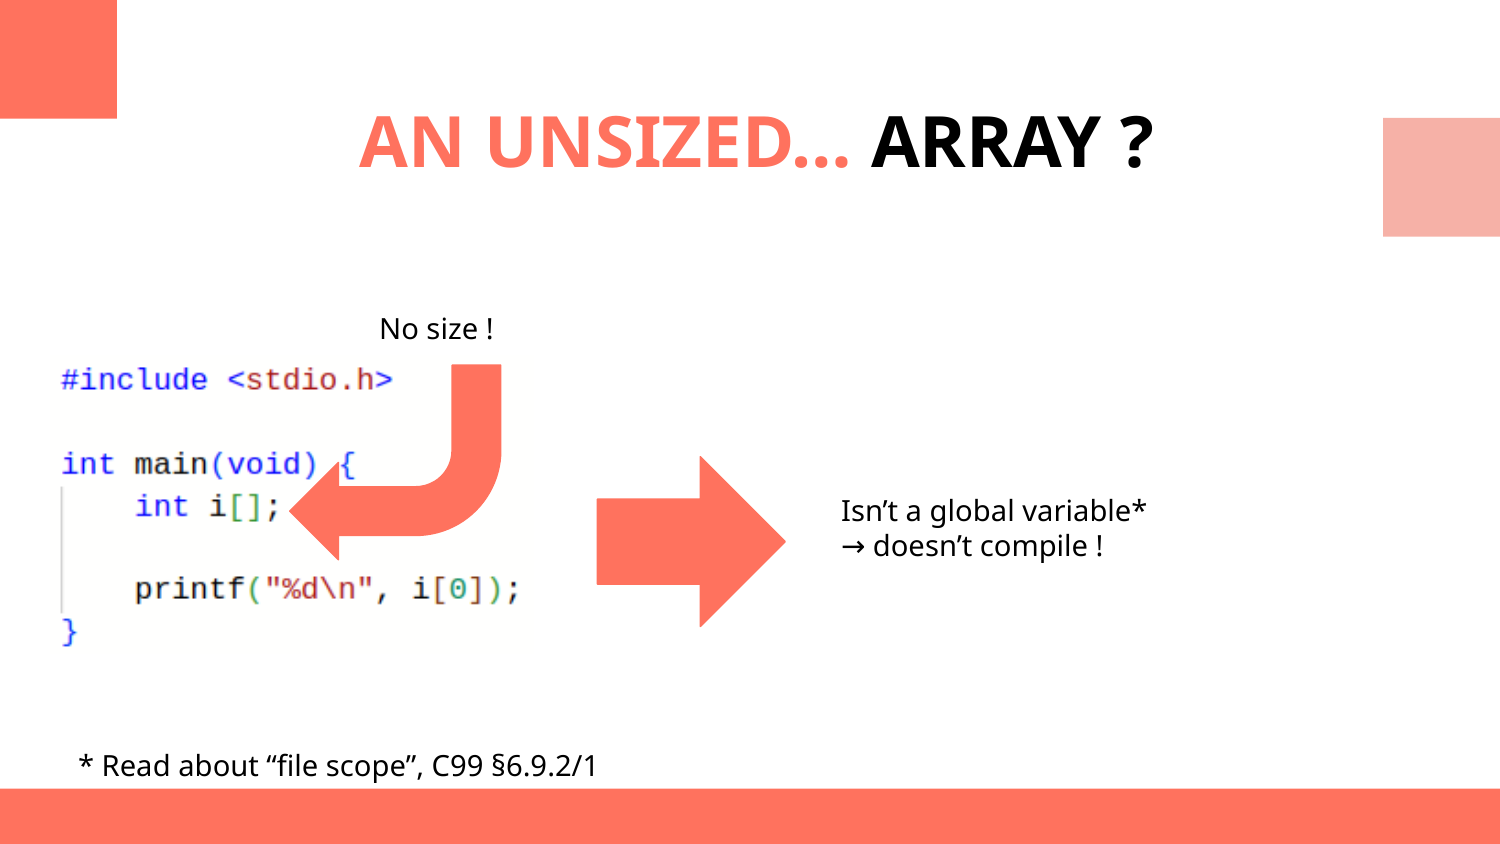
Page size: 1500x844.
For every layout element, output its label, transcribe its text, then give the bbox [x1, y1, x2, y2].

text_box [289, 365, 501, 560]
text_box [597, 456, 786, 627]
text_box Isn’t a global variable* → doesn’t compile ! [825, 477, 1320, 606]
text_box No size ! [364, 295, 591, 350]
picture [50, 355, 534, 654]
text_box * Read about “file scope”, C99 §6.9.2/1 [63, 732, 650, 786]
title AN UNSIZED… ARRAY ? [105, 102, 1410, 177]
